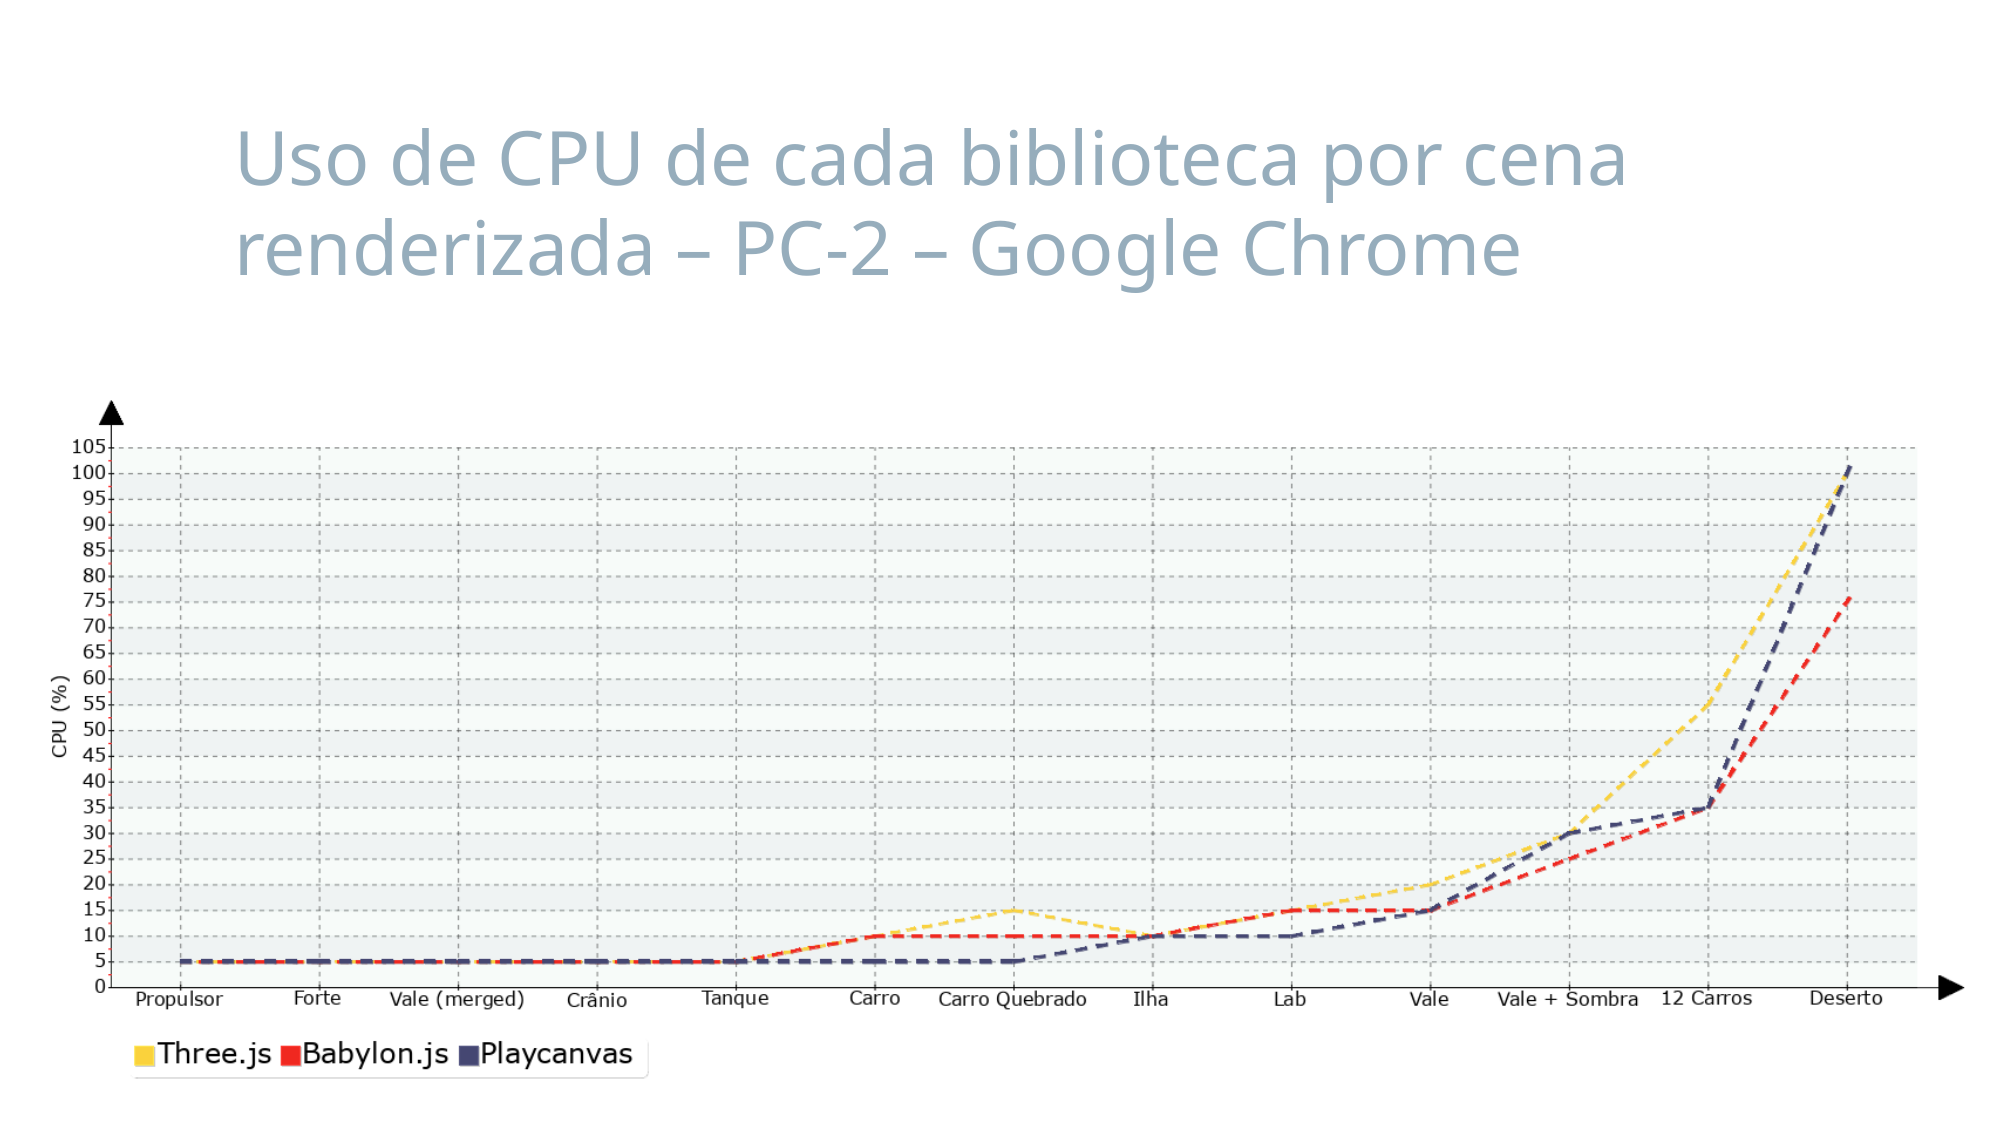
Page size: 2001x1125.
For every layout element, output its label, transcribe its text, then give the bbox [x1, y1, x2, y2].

picture [17, 377, 2000, 1081]
title Uso de CPU de cada biblioteca por cena renderizada – PC-2 – Google Chrome [219, 141, 1657, 259]
